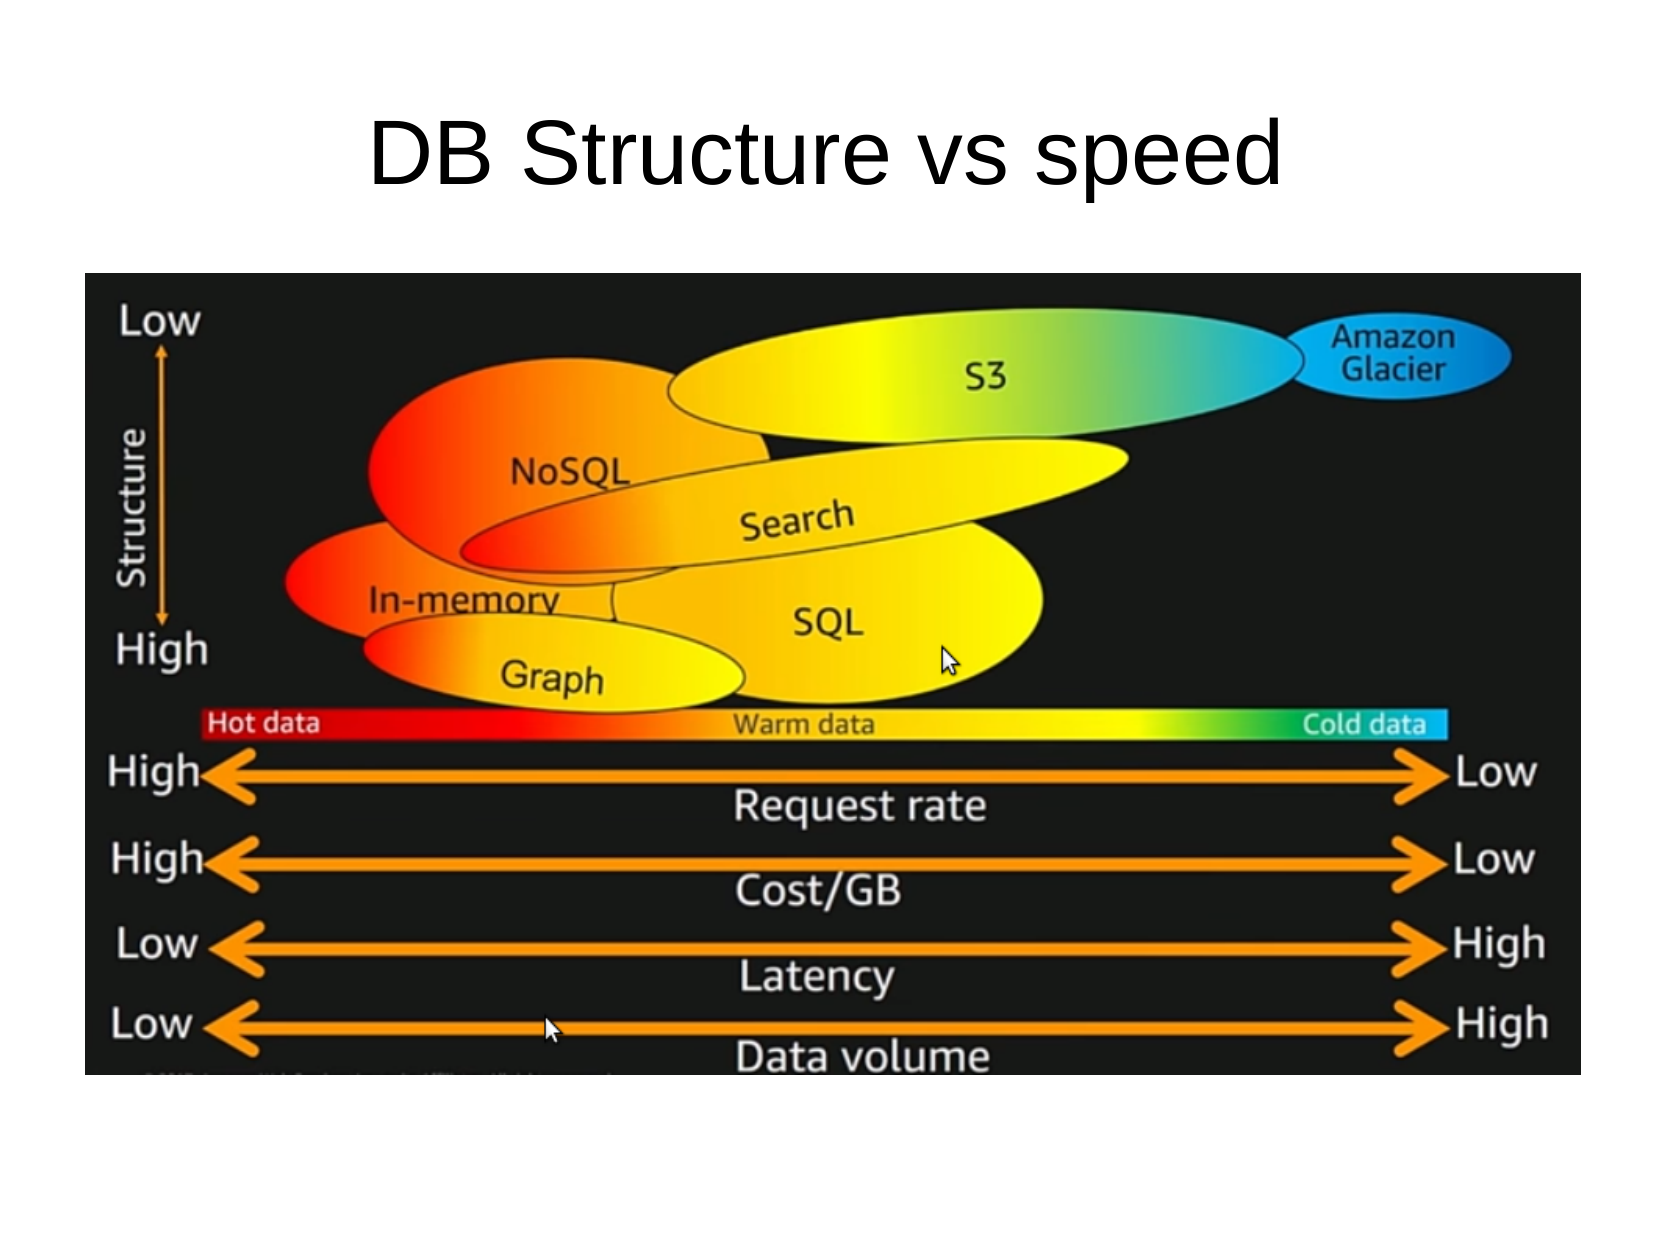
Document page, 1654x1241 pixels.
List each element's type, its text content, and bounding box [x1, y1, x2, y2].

picture [85, 273, 1581, 1075]
title DB Structure vs speed [82, 49, 1571, 257]
